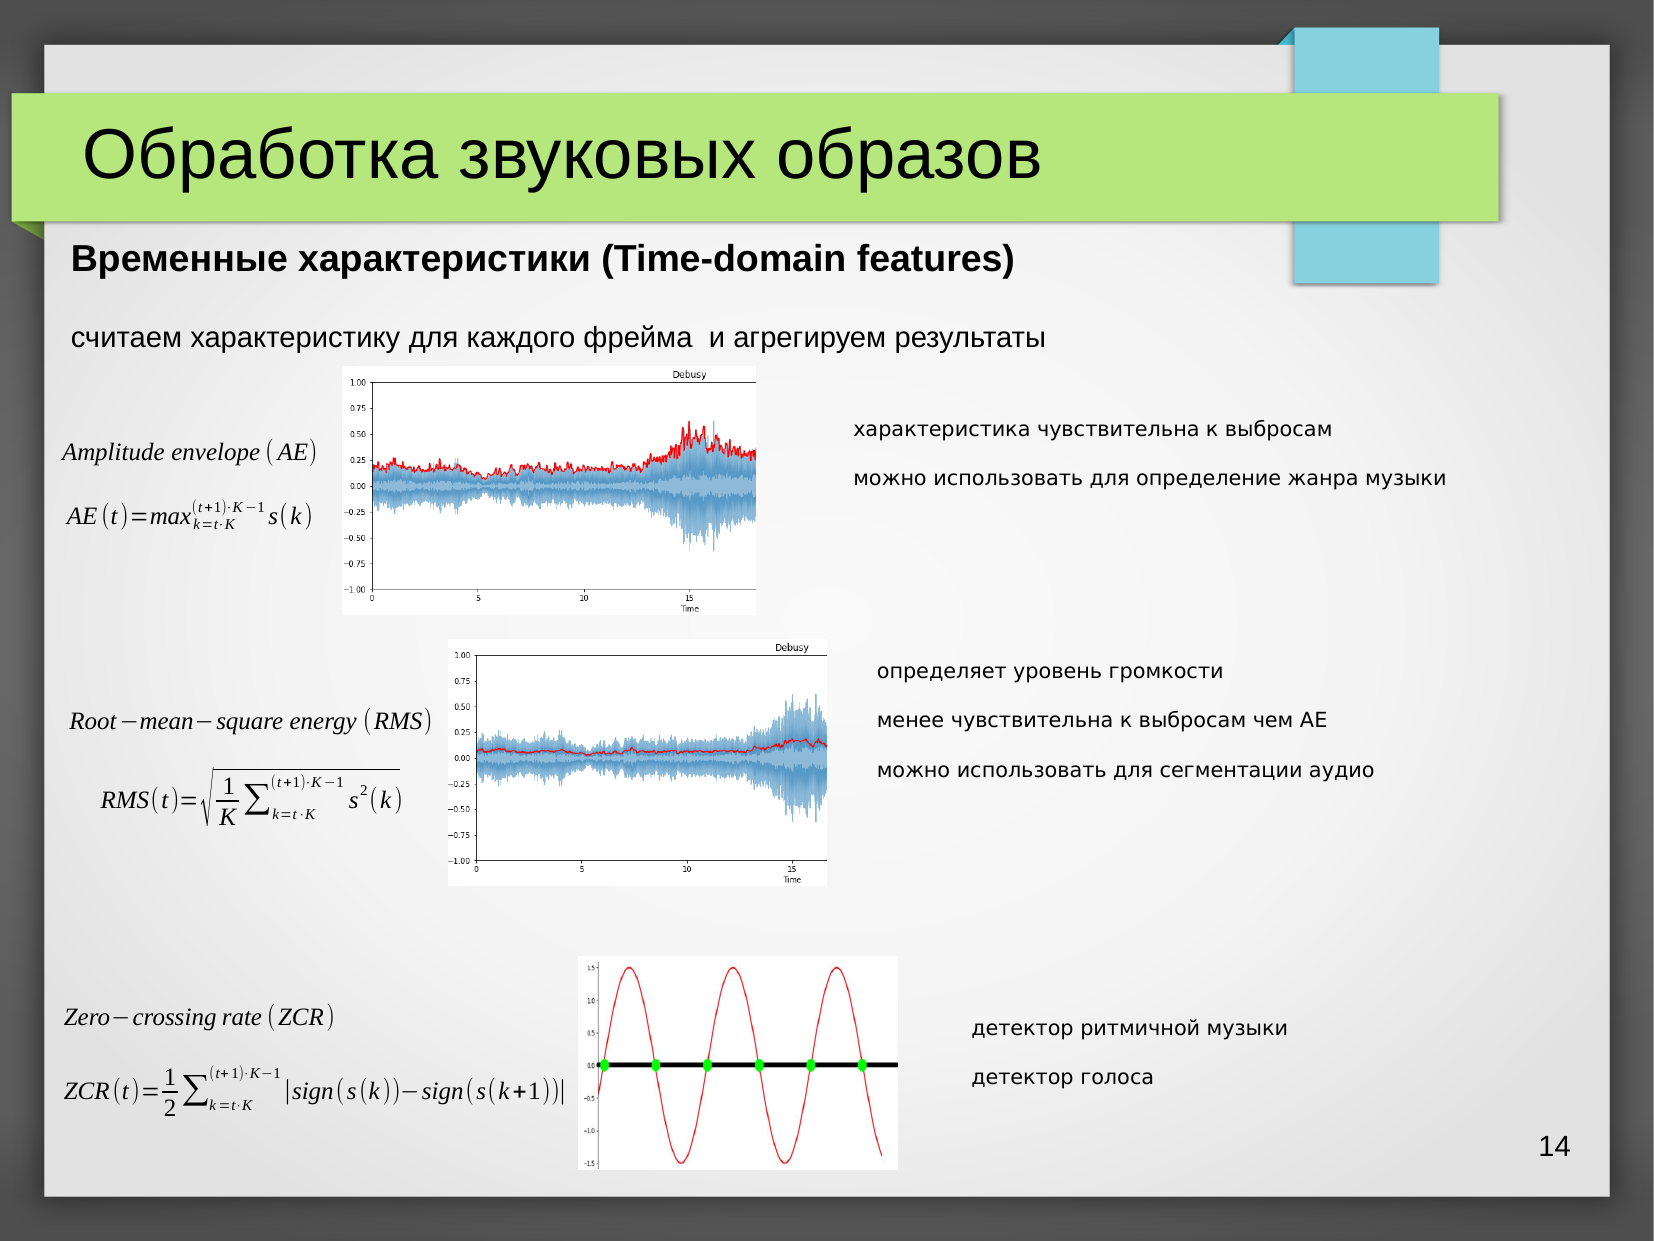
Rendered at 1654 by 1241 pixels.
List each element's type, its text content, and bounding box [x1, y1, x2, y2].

chart [59, 437, 319, 533]
text_box характеристика чувствительна к выбросам можно использовать для определение жанра музыки [838, 409, 1554, 498]
picture [0, 0, 1654, 1241]
chart [67, 706, 433, 832]
title Обработка звуковых образов [82, 114, 1406, 194]
text_box детектор ритмичной музыки детектор голоса [956, 1008, 1418, 1146]
chart [62, 1002, 567, 1123]
text_box Временные характеристики (Time-domain features) считаем характеристику для каждого фрейма и агрегируем результаты [70, 237, 1075, 355]
text_box определяет уровень громкости менее чувствительна к выбросам чем AE можно использовать для сегментации аудио [862, 652, 1418, 792]
